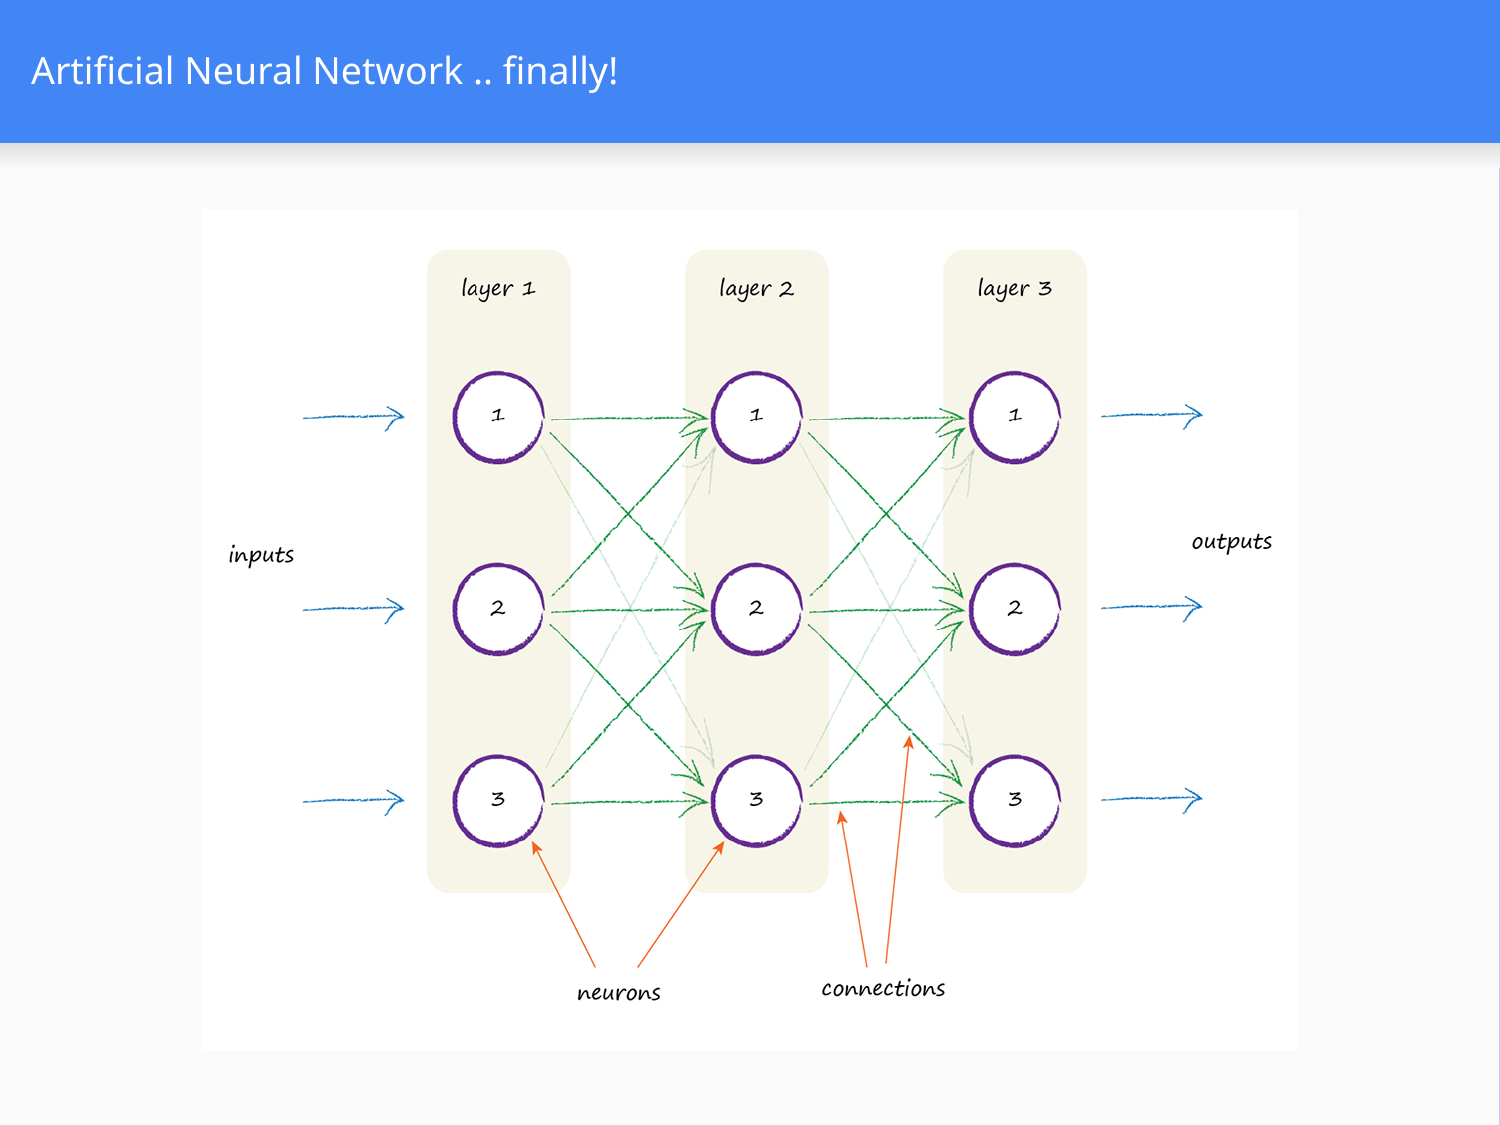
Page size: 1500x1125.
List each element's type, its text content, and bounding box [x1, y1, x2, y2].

title Artificial Neural Network .. finally! [16, 3, 1464, 136]
picture [202, 209, 1298, 1051]
